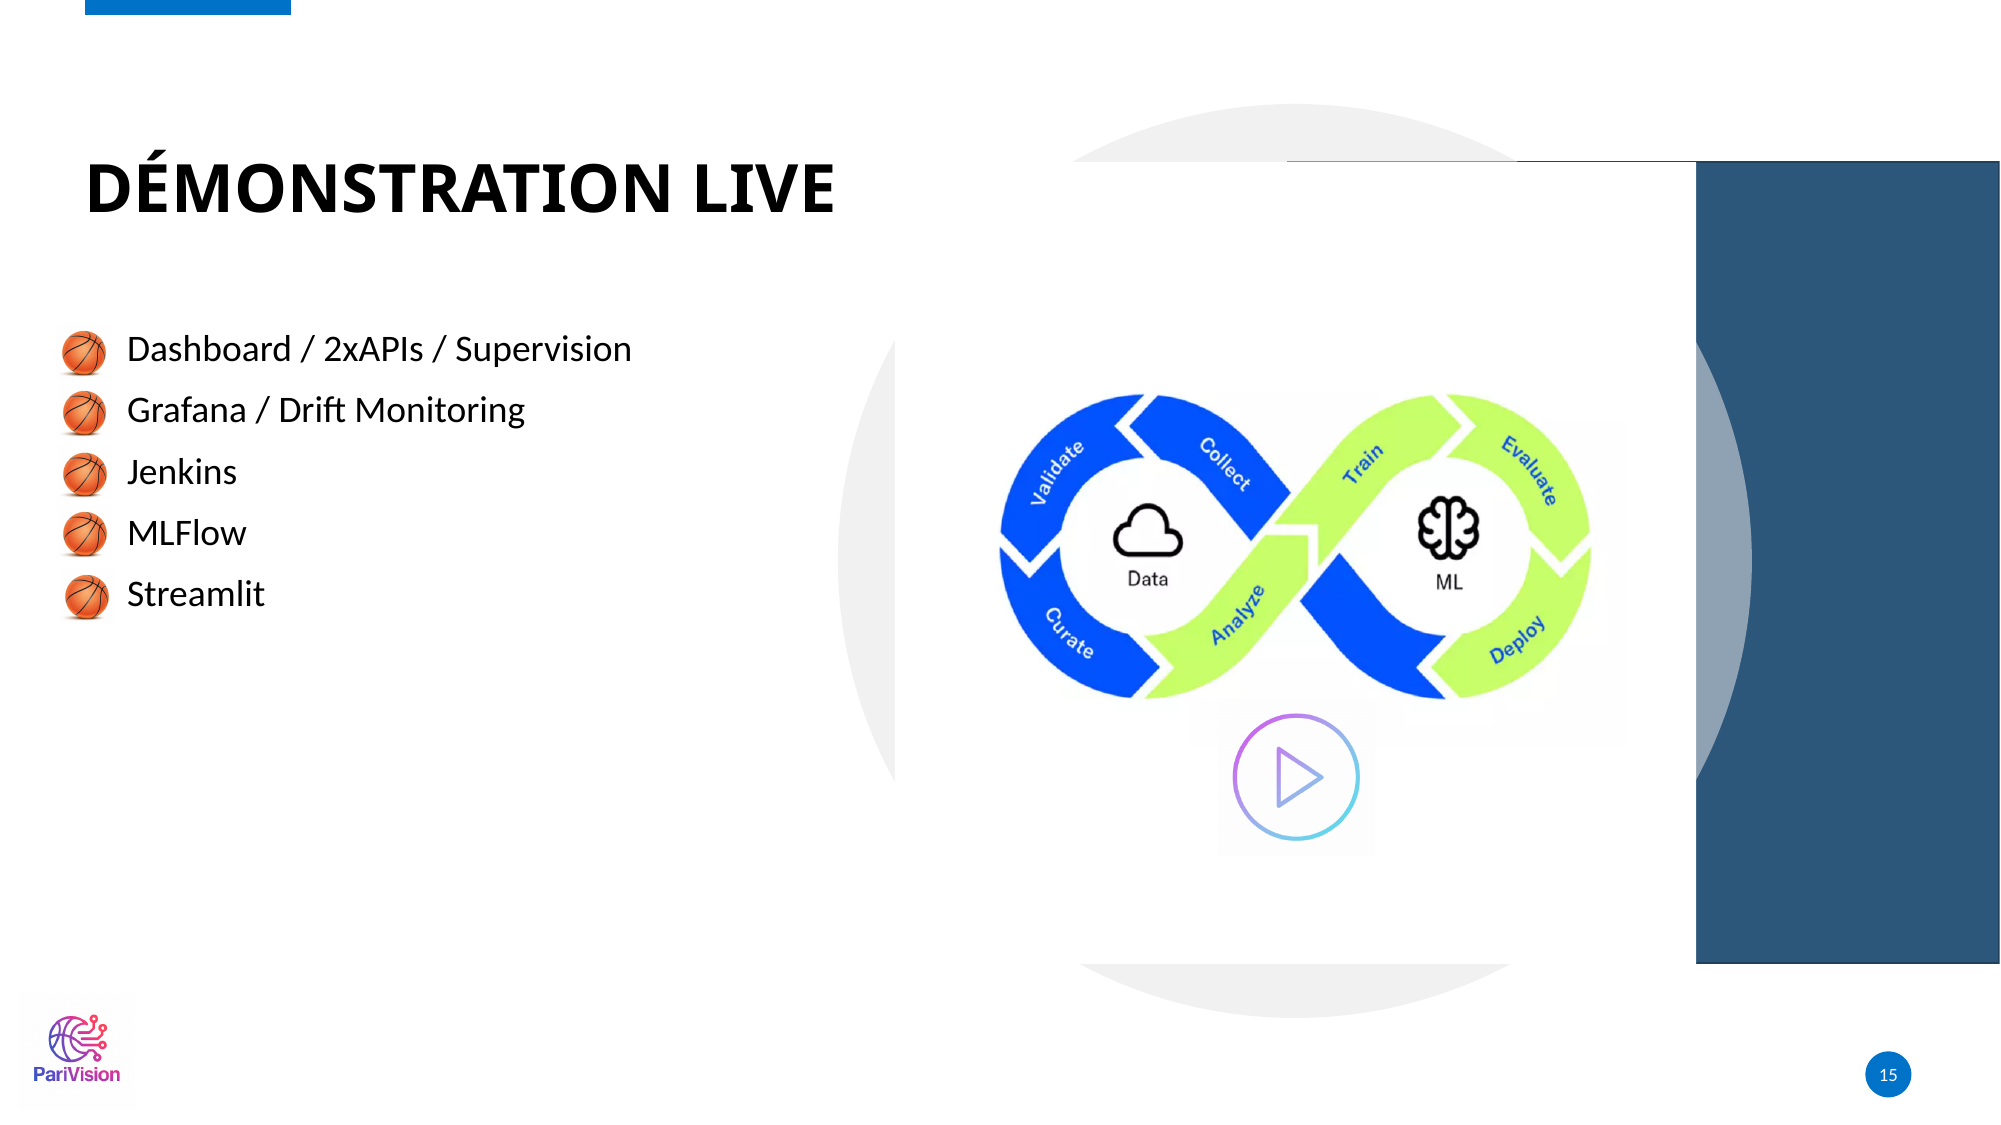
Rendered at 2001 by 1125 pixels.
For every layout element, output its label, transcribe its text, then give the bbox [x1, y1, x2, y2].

list Dashboard / 2xAPIs / Supervision Grafana / Drift Monitoring Jenkins MLFlow Streamlit [84, 329, 766, 746]
picture [57, 505, 113, 561]
picture [59, 568, 115, 624]
picture [56, 325, 112, 380]
picture [57, 446, 113, 501]
picture [57, 384, 112, 440]
title Démonstration live [84, 81, 895, 300]
text_box 13 [1864, 1059, 1913, 1090]
picture [894, 162, 1697, 964]
